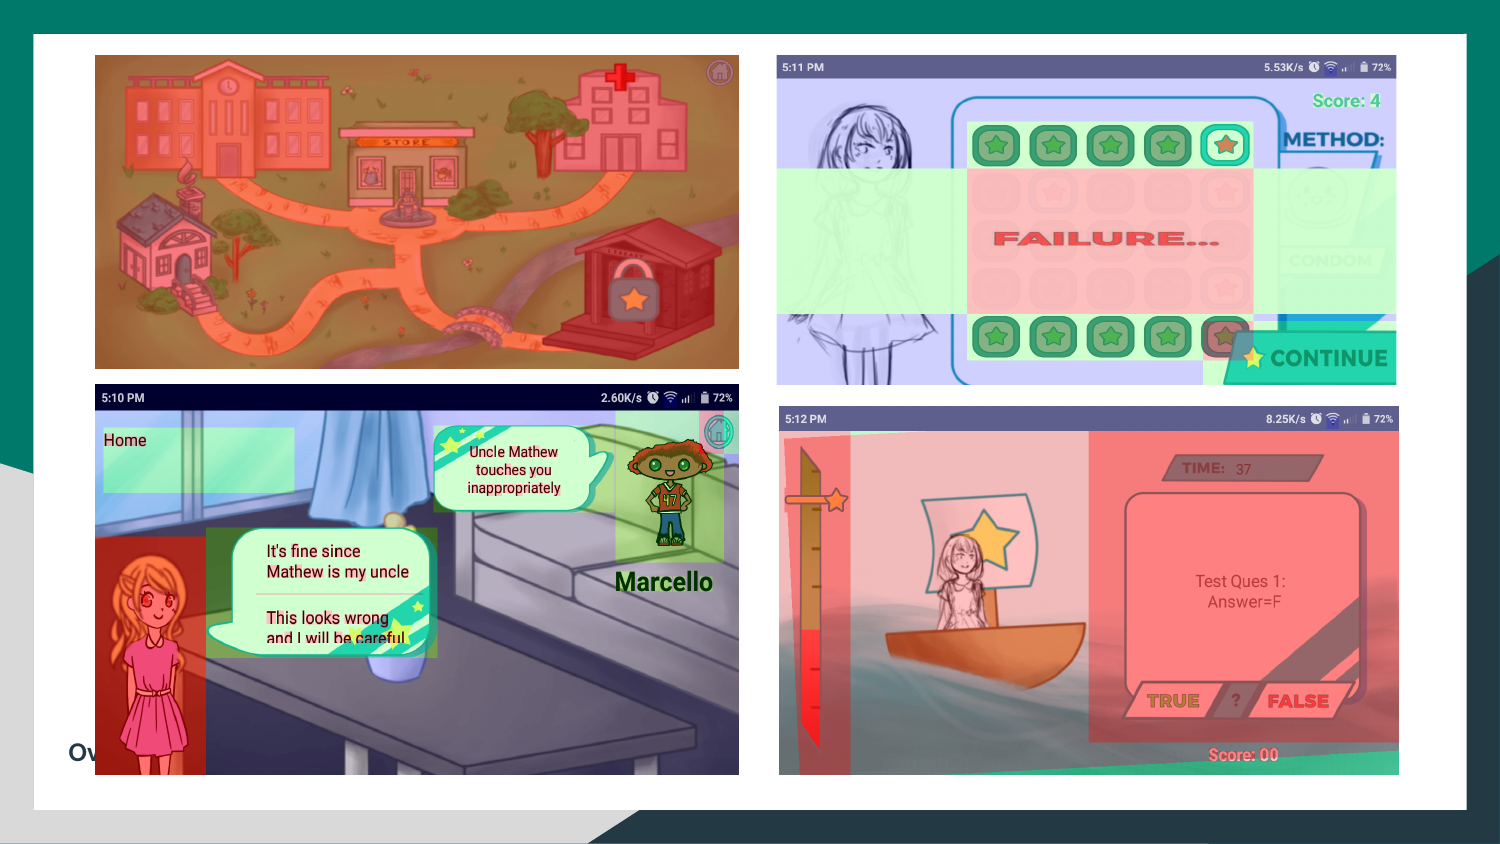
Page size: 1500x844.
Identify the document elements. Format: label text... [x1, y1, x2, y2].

picture [95, 384, 739, 775]
picture [779, 406, 1399, 775]
picture [776, 55, 1397, 385]
list Overdraw [53, 682, 1271, 783]
picture [95, 55, 739, 369]
